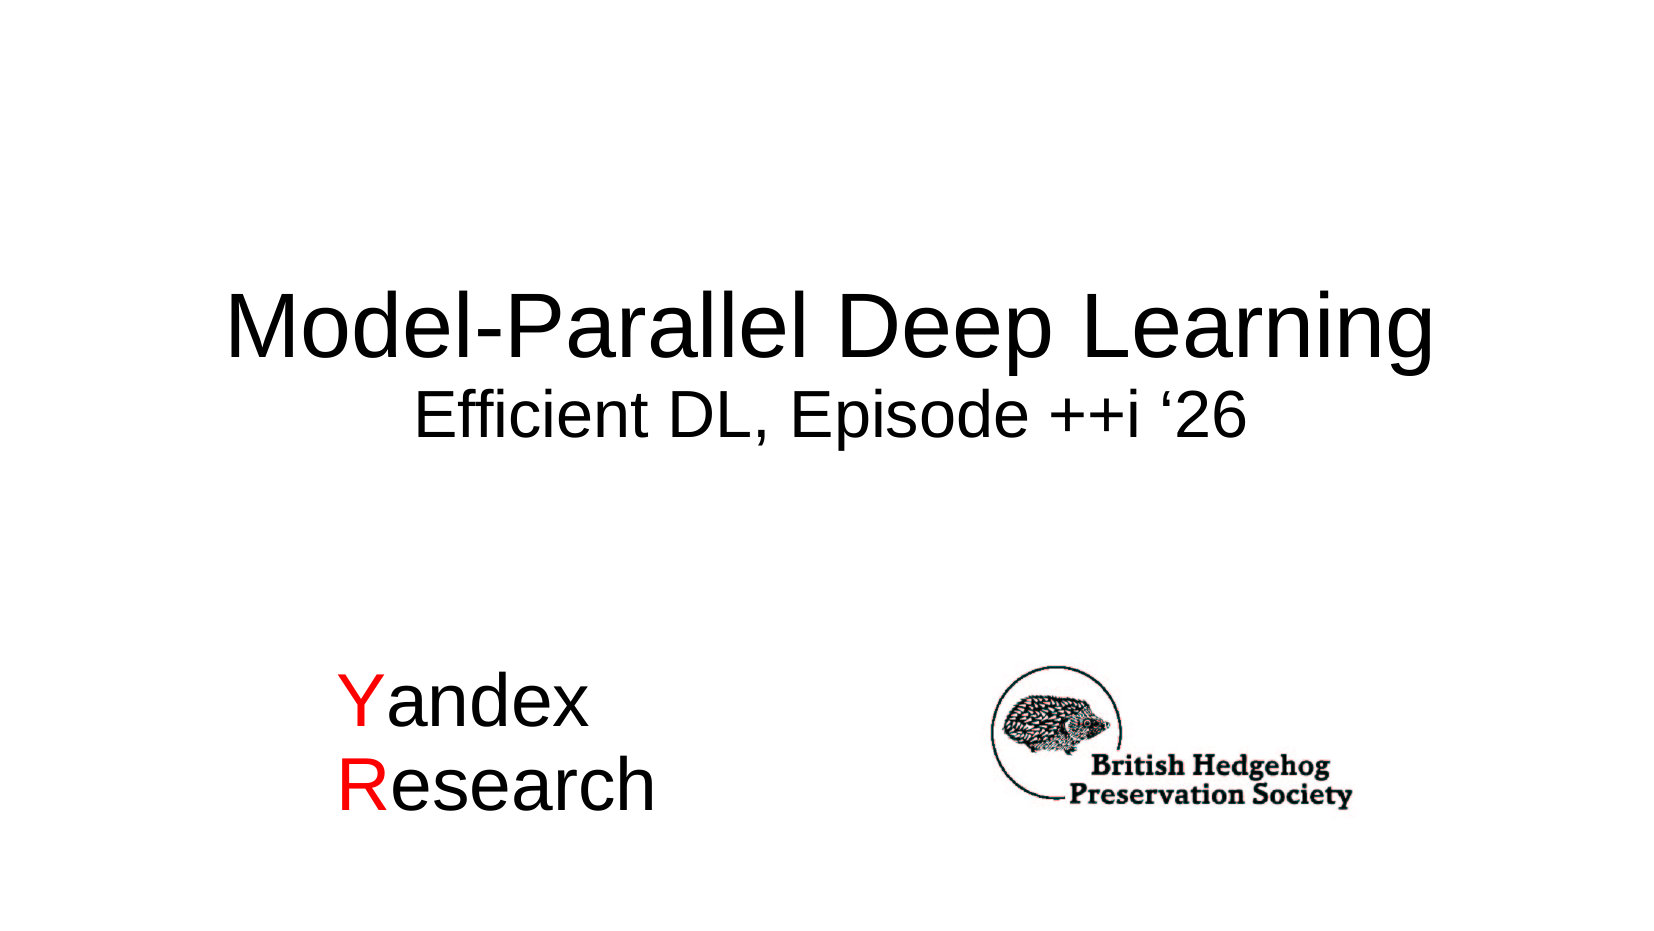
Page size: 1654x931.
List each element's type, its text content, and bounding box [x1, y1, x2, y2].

picture [933, 602, 1514, 931]
text_box Yandex Research [321, 651, 800, 872]
text_box Model-Parallel Deep Learning Efficient DL, Episode ++i ‘26 [0, 157, 1654, 569]
